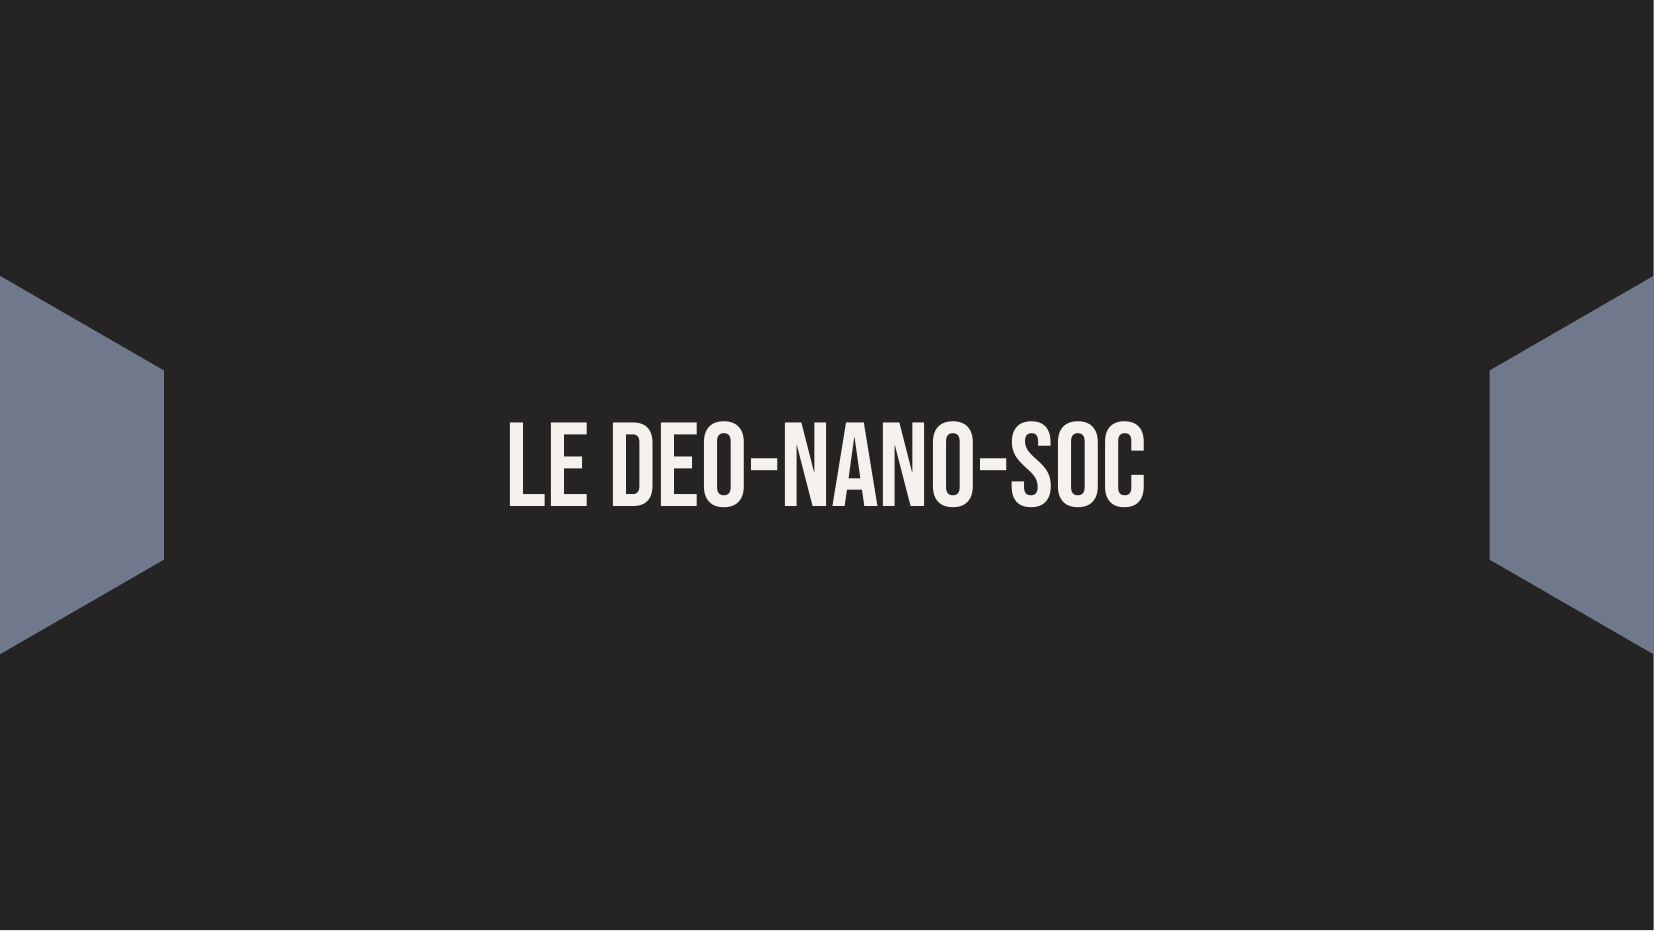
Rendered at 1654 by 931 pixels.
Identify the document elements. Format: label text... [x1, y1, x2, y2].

title Le De0-Nano-SoC [174, 283, 1480, 659]
